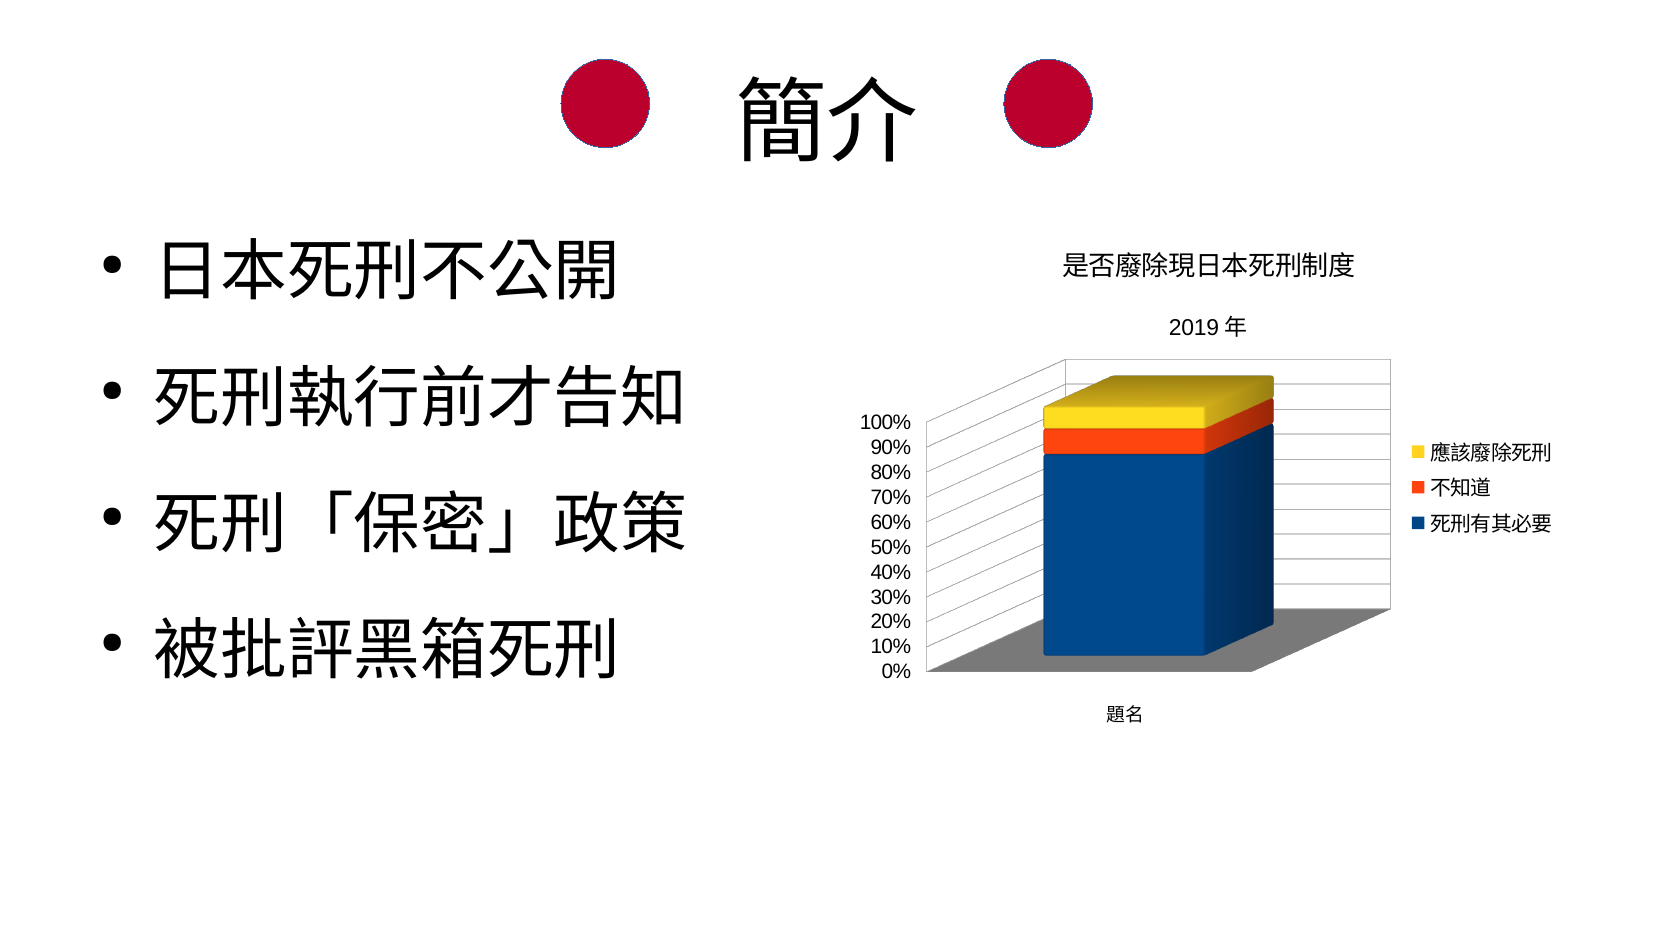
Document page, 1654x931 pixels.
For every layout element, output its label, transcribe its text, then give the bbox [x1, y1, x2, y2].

list 日本死刑不公開 死刑執行前才告知 死刑「保密」政策 被批評黑箱死刑 [82, 217, 809, 758]
chart [845, 217, 1572, 758]
text_box [1003, 59, 1093, 148]
title 簡介 [82, 37, 1571, 193]
text_box [560, 59, 650, 148]
